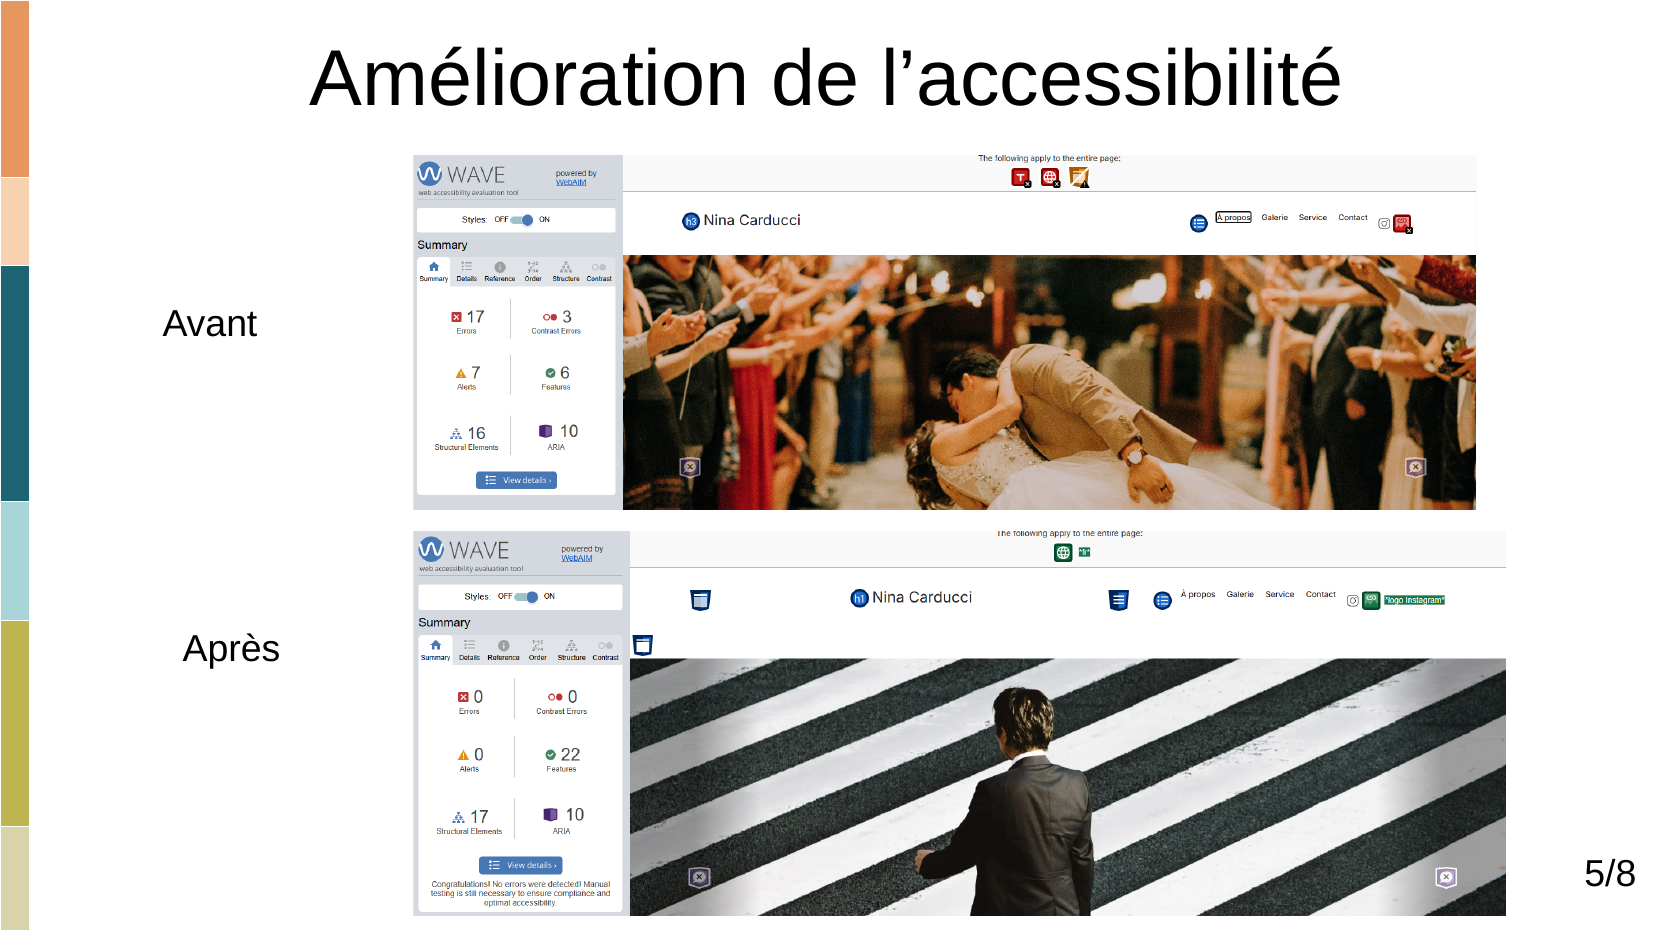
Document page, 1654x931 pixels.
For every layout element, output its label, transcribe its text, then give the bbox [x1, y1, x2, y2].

text_box Avant [147, 295, 296, 355]
text_box [0, 0, 30, 931]
picture [413, 531, 1506, 916]
picture [413, 155, 1477, 510]
text_box <numéro>/8 [1569, 845, 1654, 916]
title Amélioration de l’accessibilité [82, 0, 1571, 156]
text_box Après [167, 620, 296, 677]
